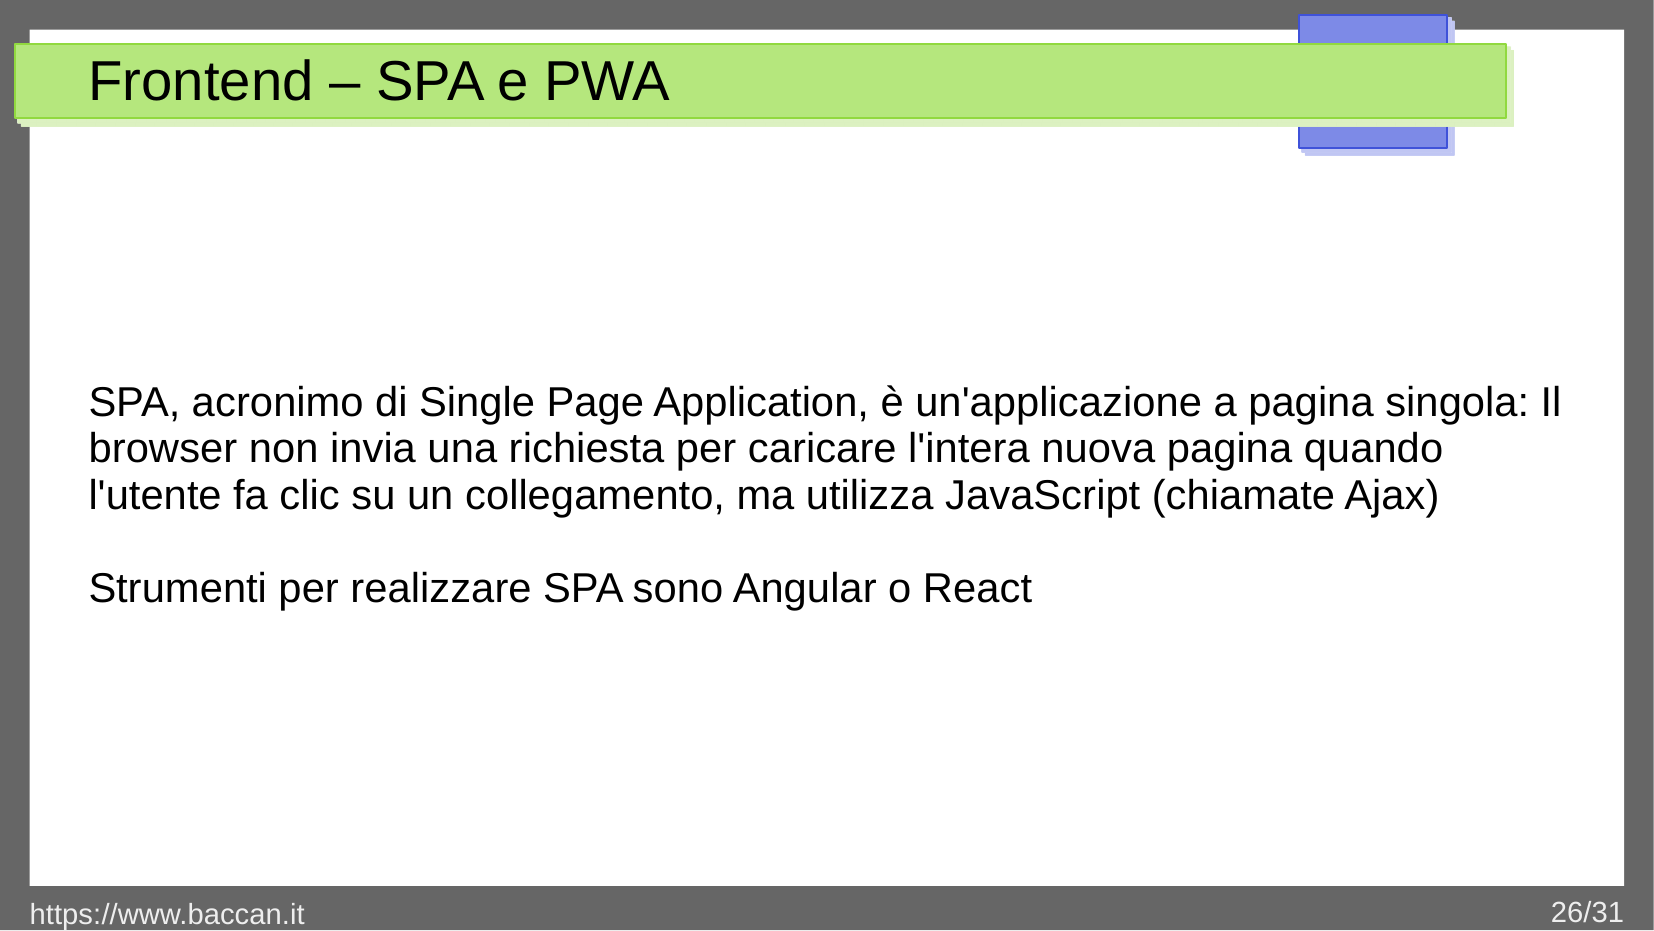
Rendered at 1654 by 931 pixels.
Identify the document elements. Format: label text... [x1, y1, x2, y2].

text_box SPA, acronimo di Single Page Application, è un'applicazione a pagina singola: Il browser non invia una richiesta per caricare l'intera nuova pagina quando l'utente fa clic su un collegamento, ma utilizza JavaScript (chiamate Ajax) Strumenti per realizzare SPA sono Angular o React [88, 169, 1565, 821]
title Frontend – SPA e PWA [88, 44, 1506, 119]
